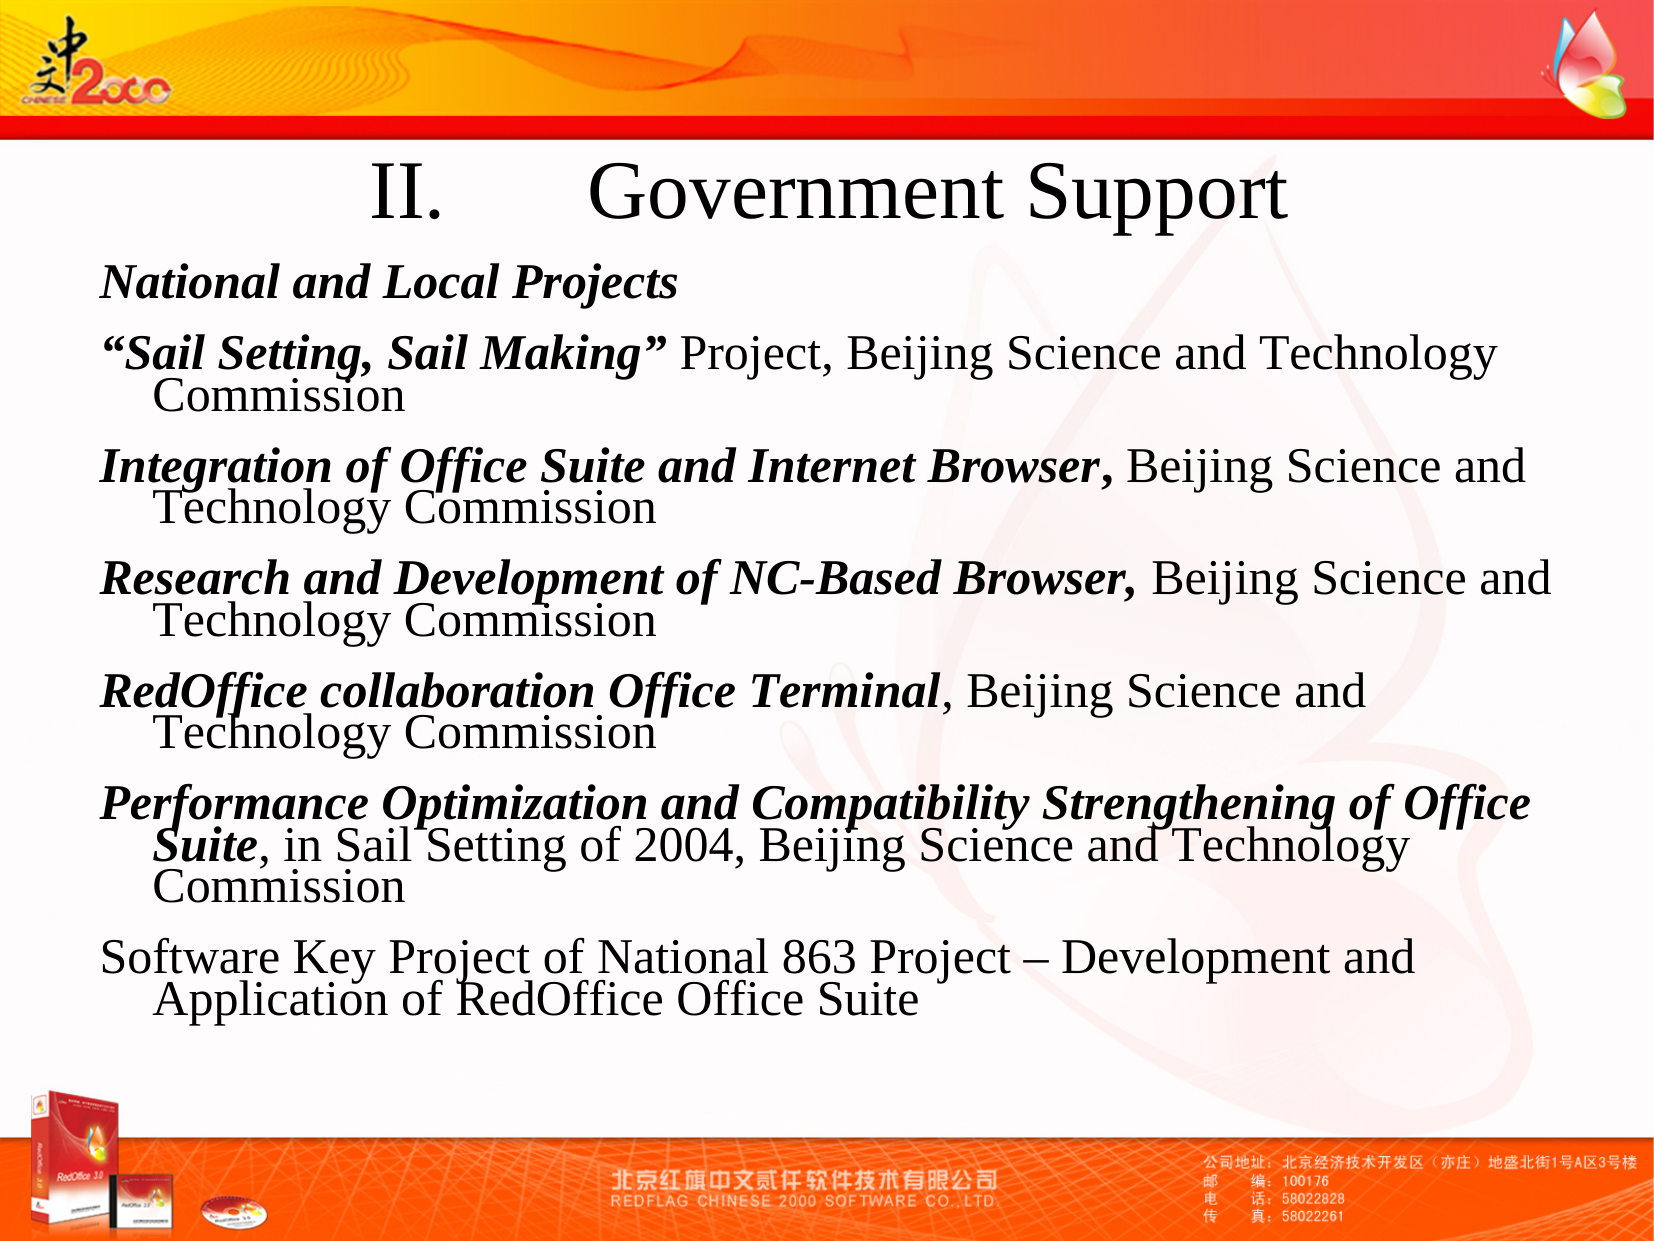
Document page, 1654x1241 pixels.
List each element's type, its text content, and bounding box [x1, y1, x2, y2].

title II. Government Support [76, 144, 1566, 240]
picture [0, 0, 1654, 1241]
list National and Local Projects “Sail Setting, Sail Making” Project, Beijing Science and Technology Commission Integration of Office Suite and Internet Browser, Beijing Science and Technology Commission Research and Development of NC-Based Browser, Beijing Science and Technology Commission RedOffice collaboration Office Terminal, Beijing Science and Technology Commission Performance Optimization and Compatibility Strengthening of Office Suite, in Sail Setting of 2004, Beijing Science and Technology Commission Software Key Project of National 863 Project – Development and Application of RedOffice Office Suite [82, 265, 1571, 1075]
